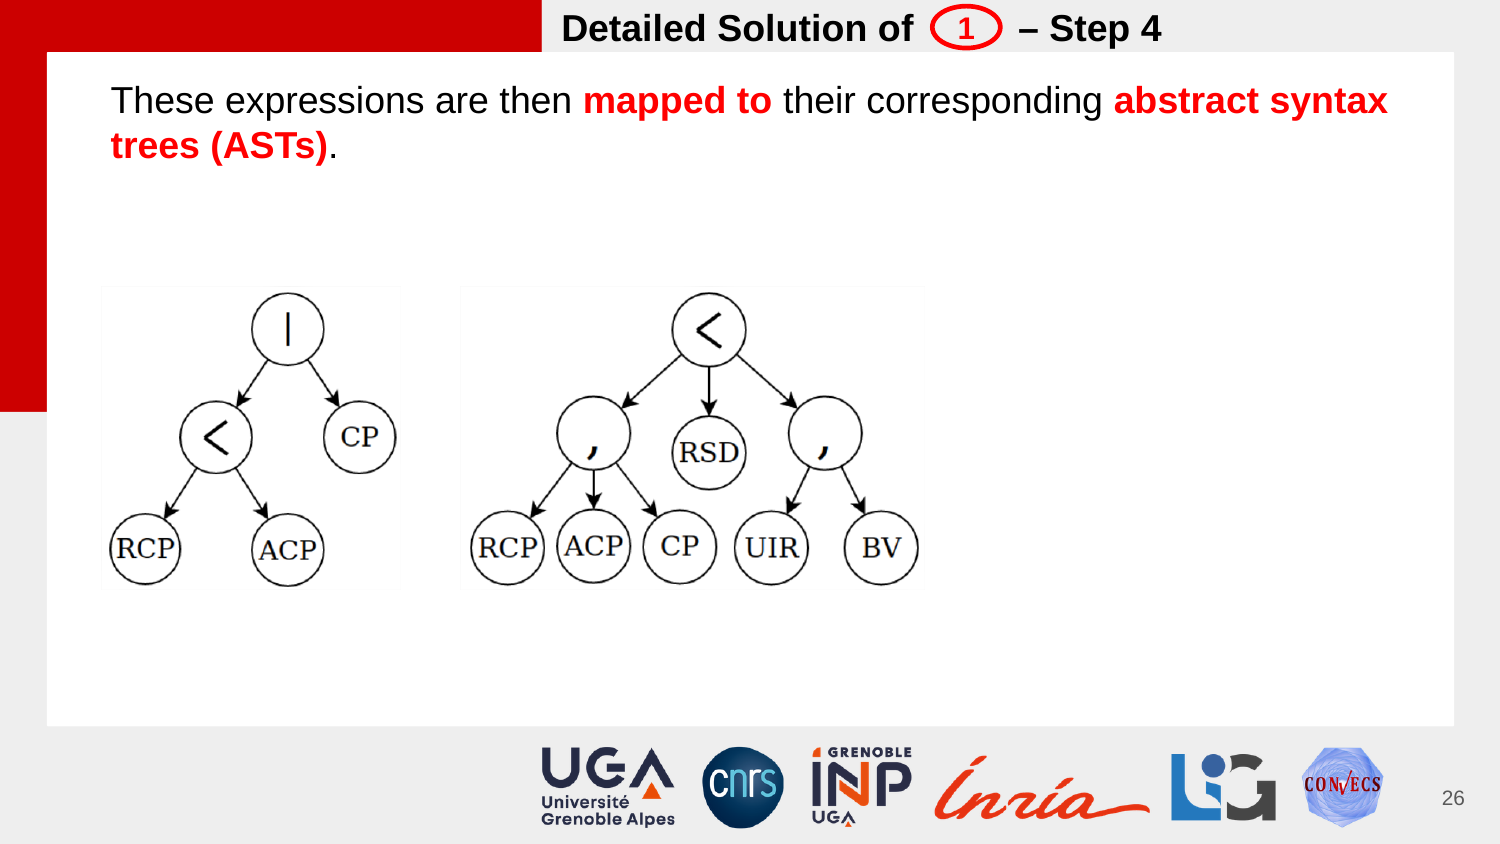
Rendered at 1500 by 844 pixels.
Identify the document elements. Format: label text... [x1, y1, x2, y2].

slide_number <numéro> [1389, 764, 1480, 830]
text_box These expressions are then mapped to their corresponding abstract syntax trees (ASTs). [95, 72, 1405, 179]
text_box Detailed Solution of – Step 4 [546, 0, 1441, 55]
picture [0, 0, 1500, 844]
text_box 1 [932, 6, 1001, 49]
